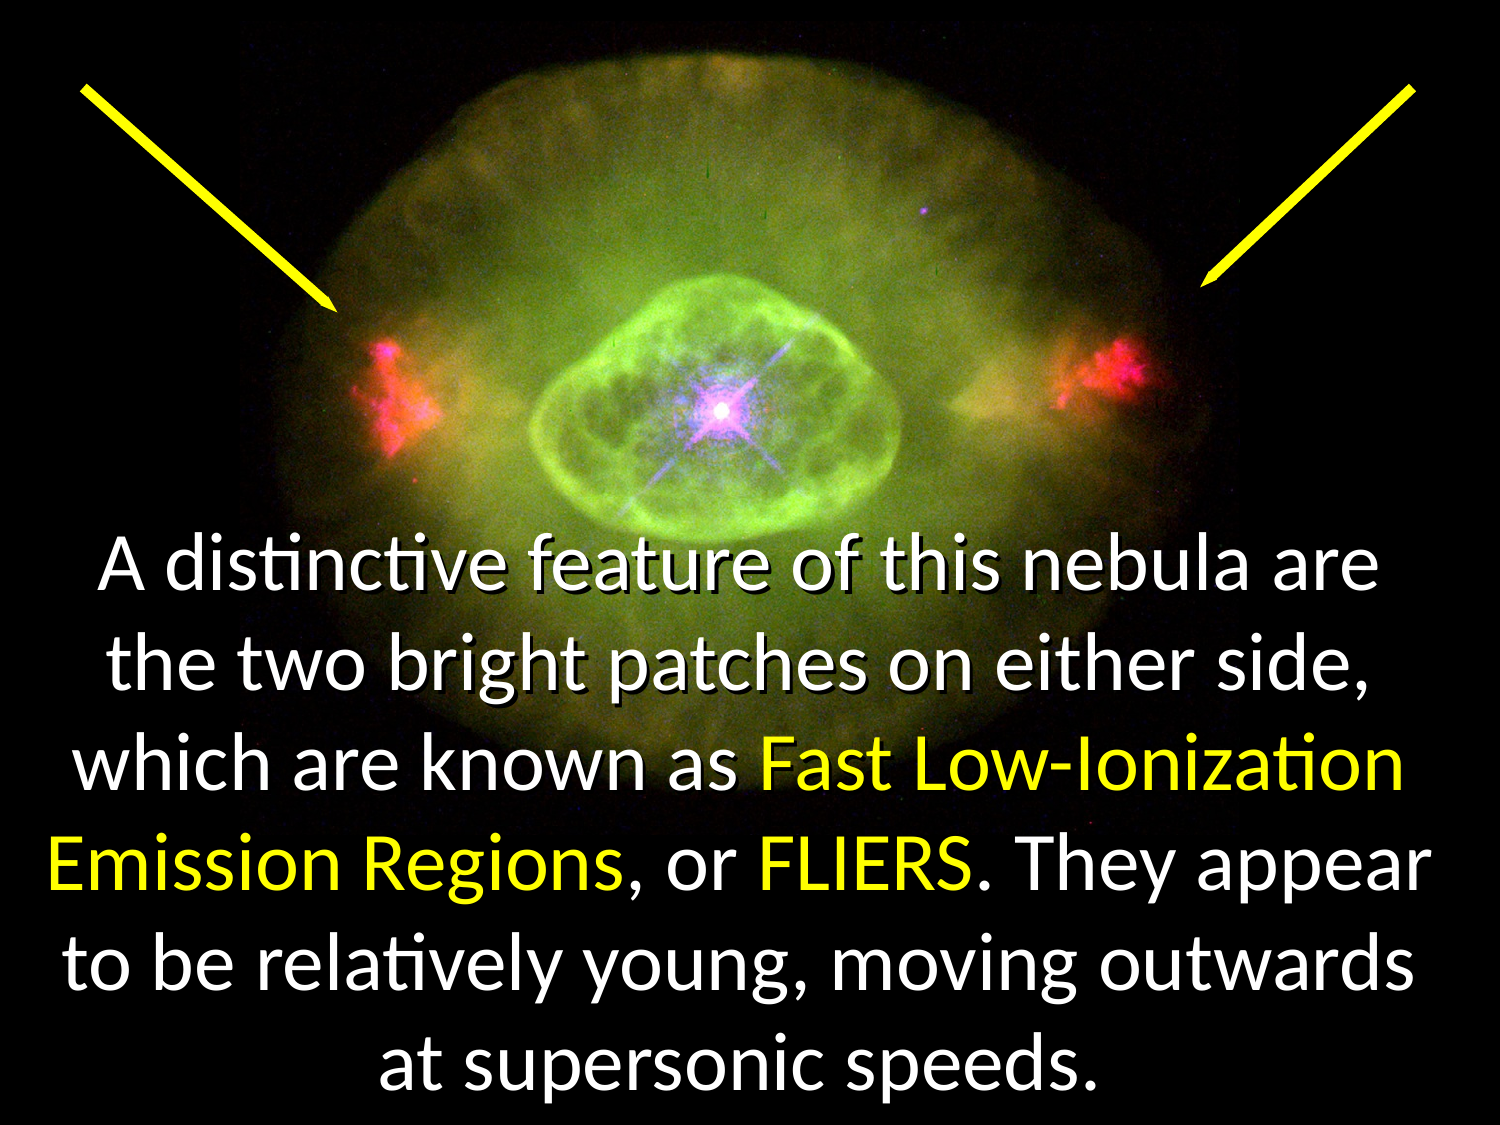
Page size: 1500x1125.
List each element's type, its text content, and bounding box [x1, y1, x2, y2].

text_box A distinctive feature of this nebula are the two bright patches on either side, which are known as Fast Low-Ionization Emission Regions, or FLIERS. They appear to be relatively young, moving outwards at supersonic speeds. [22, 500, 1457, 1122]
picture [239, 21, 1240, 500]
